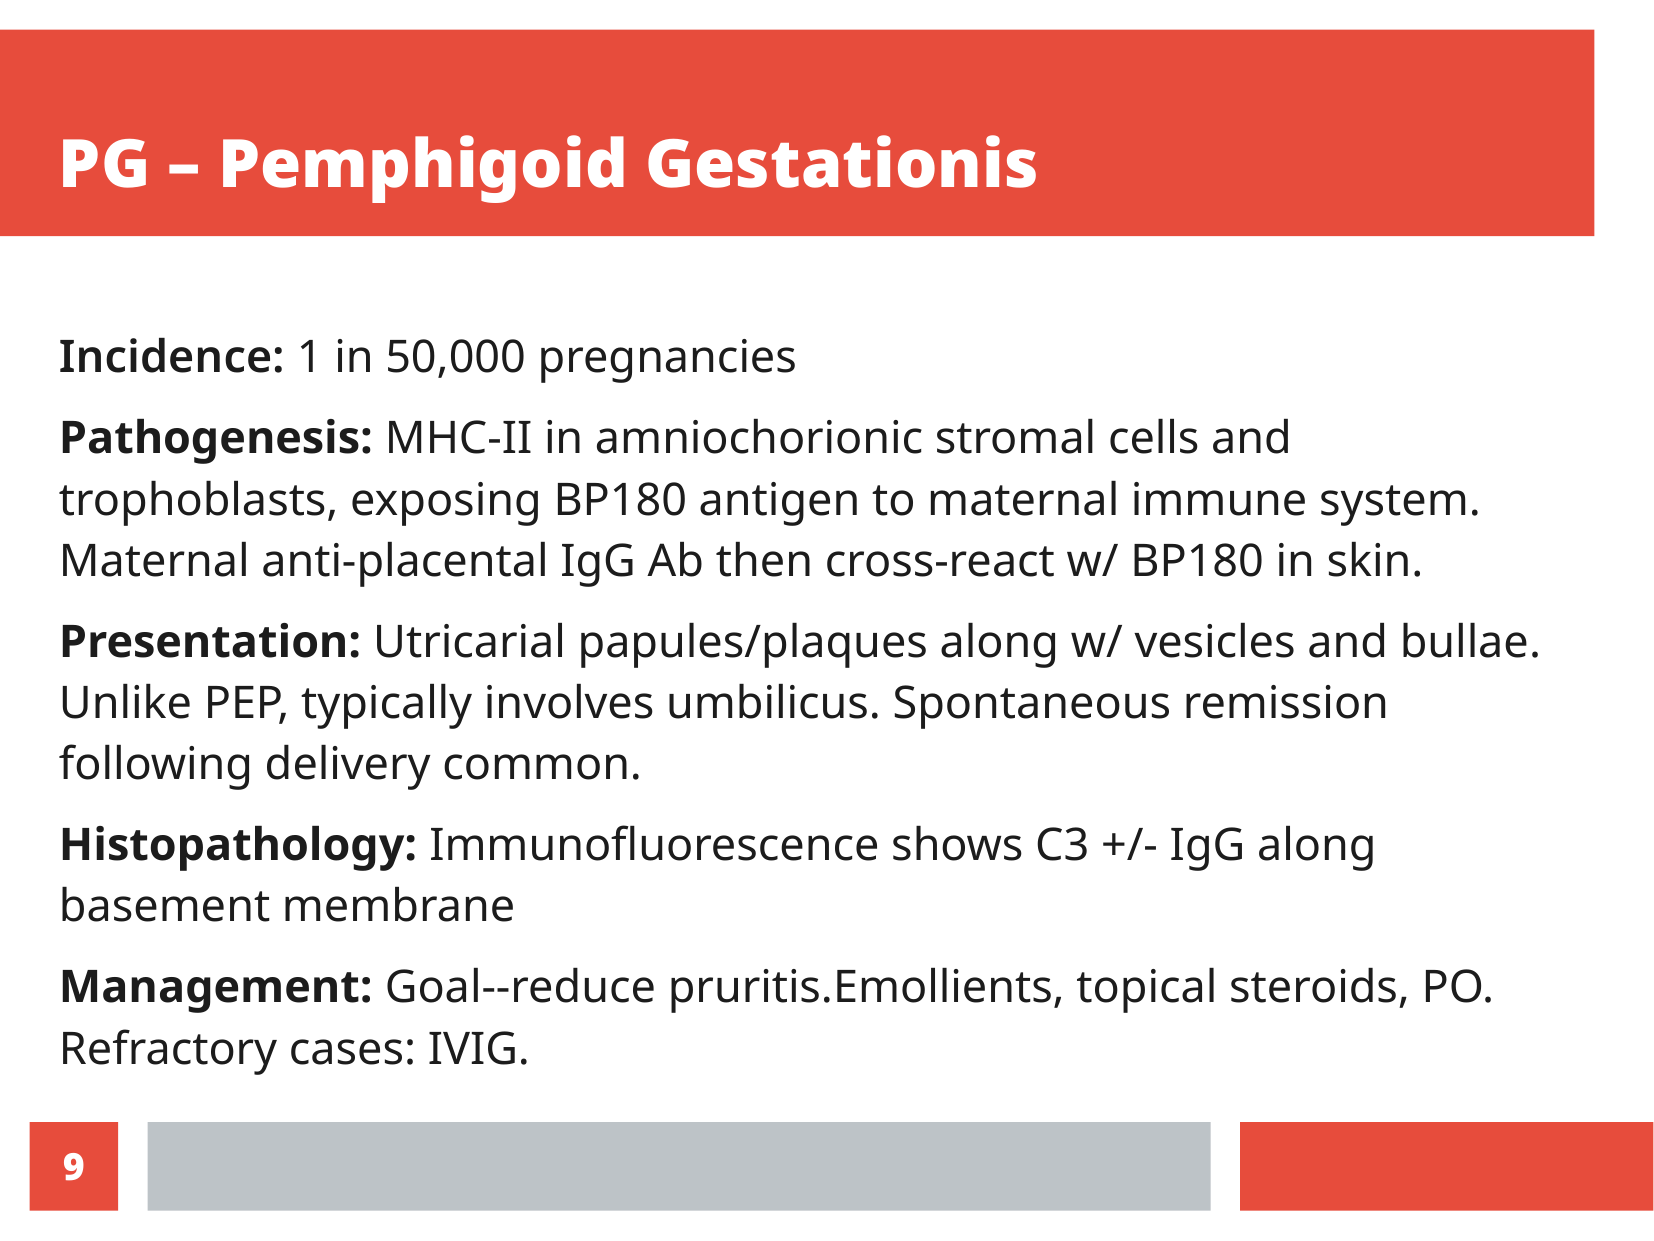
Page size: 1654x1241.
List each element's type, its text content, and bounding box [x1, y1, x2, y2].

list Incidence: 1 in 50,000 pregnancies Pathogenesis: MHC-II in amniochorionic stromal cells and trophoblasts, exposing BP180 antigen to maternal immune system. Maternal anti-placental IgG Ab then cross-react w/ BP180 in skin. Presentation: Utricarial papules/plaques along w/ vesicles and bullae. Unlike PEP, typically involves umbilicus. Spontaneous remission following delivery common. Histopathology: Immunofluorescence shows C3 +/- IgG along basement membrane Management: Goal--reduce pruritis.Emollients, topical steroids, PO. Refractory cases: IVIG. [59, 324, 1565, 1093]
title PG – Pemphigoid Gestationis [59, 59, 1595, 207]
